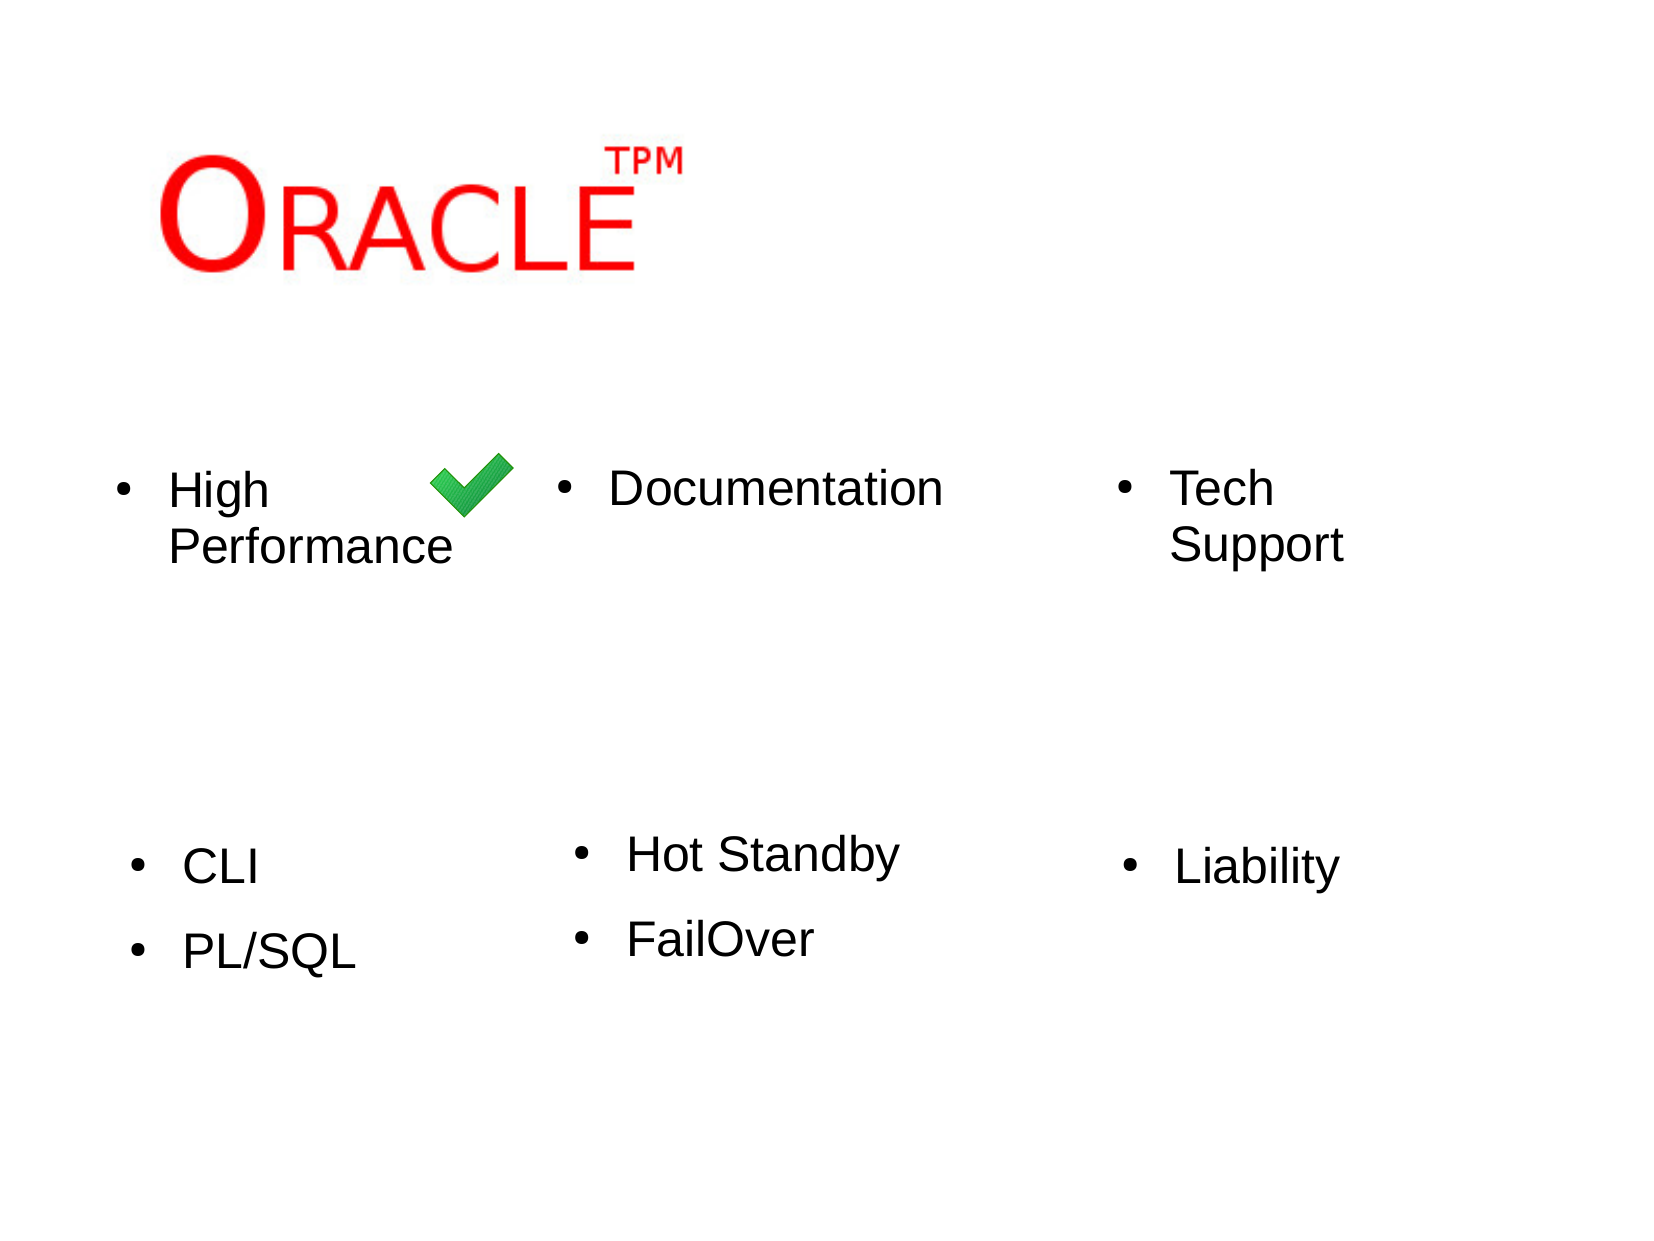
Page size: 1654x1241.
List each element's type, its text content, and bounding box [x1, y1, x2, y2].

picture [134, 118, 697, 300]
list Liability [1103, 838, 1583, 1182]
list CLI PL/SQL [111, 838, 591, 1182]
list Tech Support [1098, 460, 1441, 804]
picture [413, 425, 529, 541]
list Documentation [538, 460, 1075, 804]
list High Performance [97, 462, 485, 806]
list Hot Standby FailOver [555, 826, 1035, 1170]
